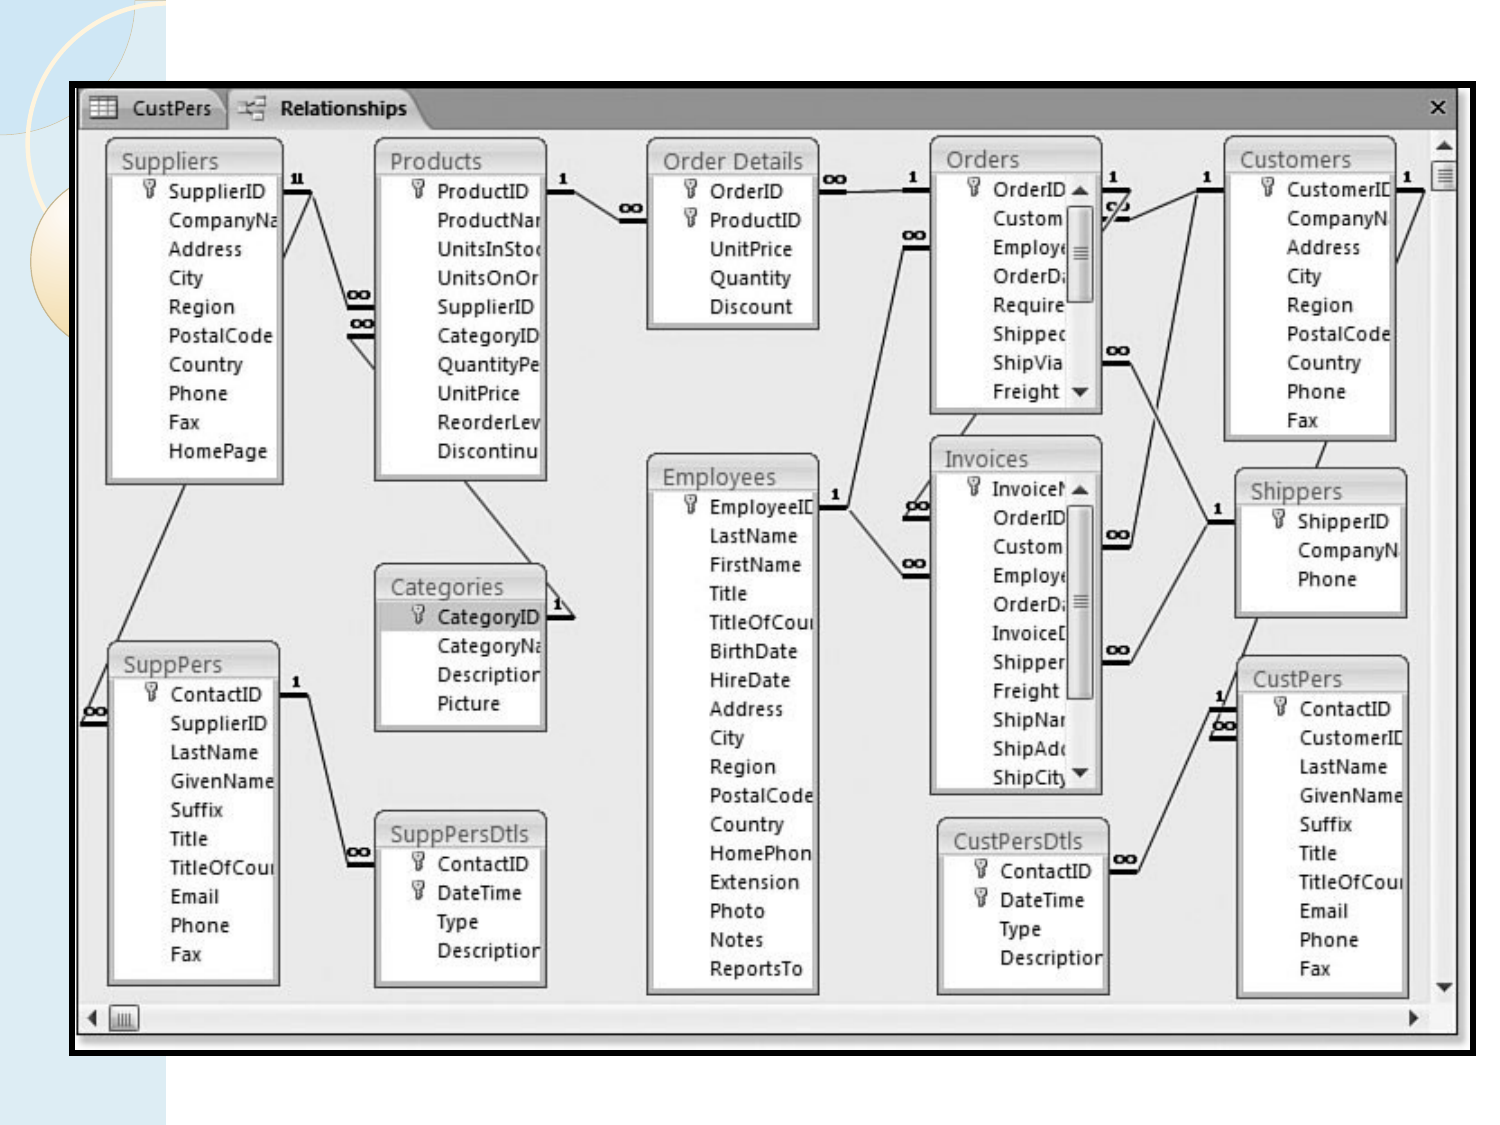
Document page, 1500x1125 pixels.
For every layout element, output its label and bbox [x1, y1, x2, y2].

picture [75, 87, 1471, 1050]
